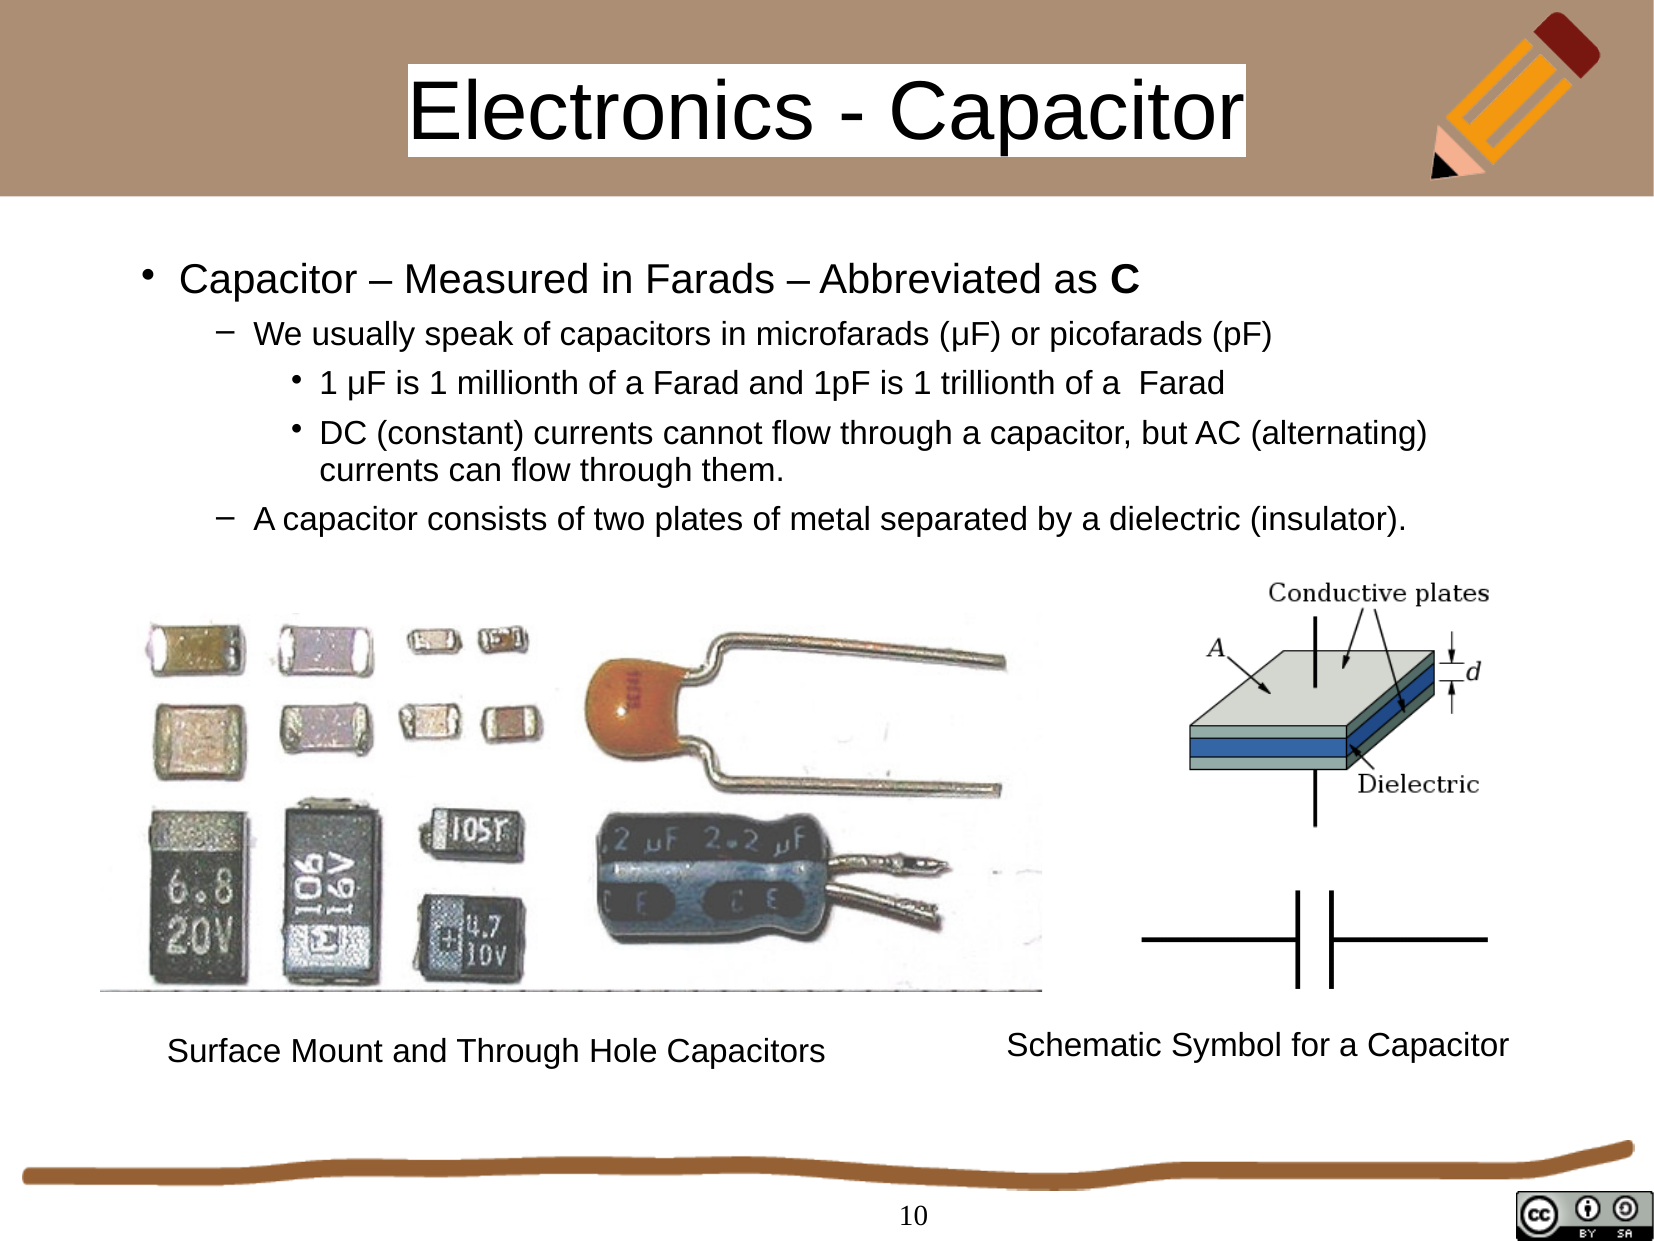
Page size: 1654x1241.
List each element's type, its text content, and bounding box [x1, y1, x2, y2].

picture [22, 1140, 1654, 1241]
title Electronics - Capacitor [82, 49, 1571, 172]
text_box Surface Mount and Through Hole Capacitors [152, 1022, 842, 1077]
picture [99, 613, 1043, 992]
picture [1139, 887, 1490, 992]
picture [1187, 579, 1500, 830]
text_box Capacitor – Measured in Farads – Abbreviated as C We usually speak of capacitors in microfarads (μF) or picofarads (pF) 1 μF is 1 millionth of a Farad and 1pF is 1 trillionth of a Farad DC (constant) currents cannot flow through a capacitor, but AC (alternating) currents can flow through them. A capacitor consists of two plates of metal separated by a dielectric (insulator). [126, 248, 1513, 1053]
picture [1430, 12, 1601, 181]
text_box Schematic Symbol for a Capacitor [991, 1015, 1526, 1071]
